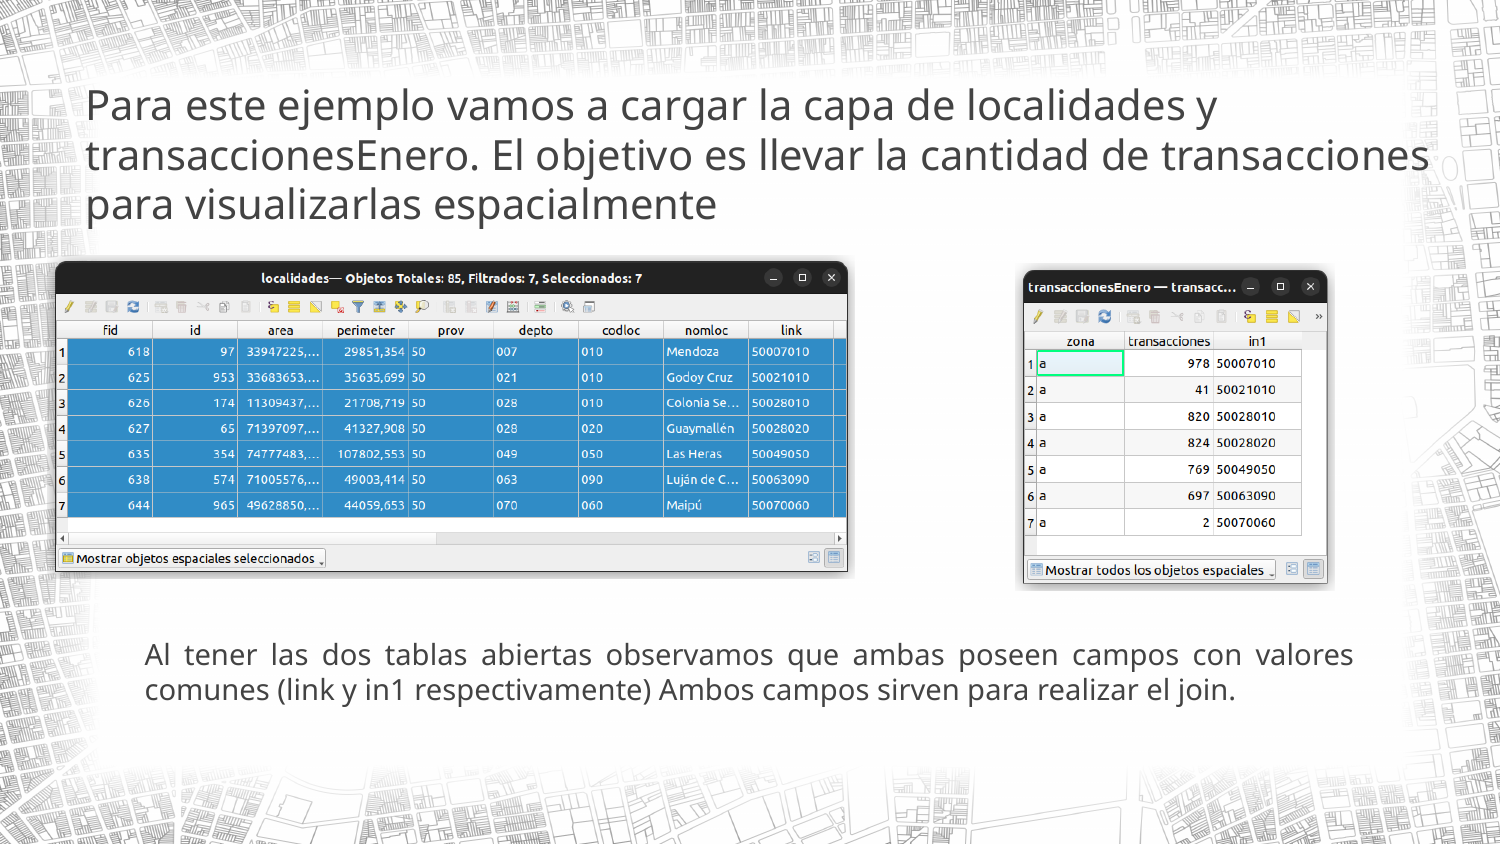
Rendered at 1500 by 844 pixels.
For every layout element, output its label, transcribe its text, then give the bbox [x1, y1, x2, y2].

text_box Al tener las dos tablas abiertas observamos que ambas poseen campos con valores comunes (link y in1 respectivamente) Ambos campos sirven para realizar el join. [129, 578, 1371, 844]
text_box Para este ejemplo vamos a cargar la capa de localidades y transaccionesEnero. El objetivo es llevar la cantidad de transacciones para visualizarlas espacialmente [70, 70, 1465, 296]
picture [0, 0, 1500, 844]
